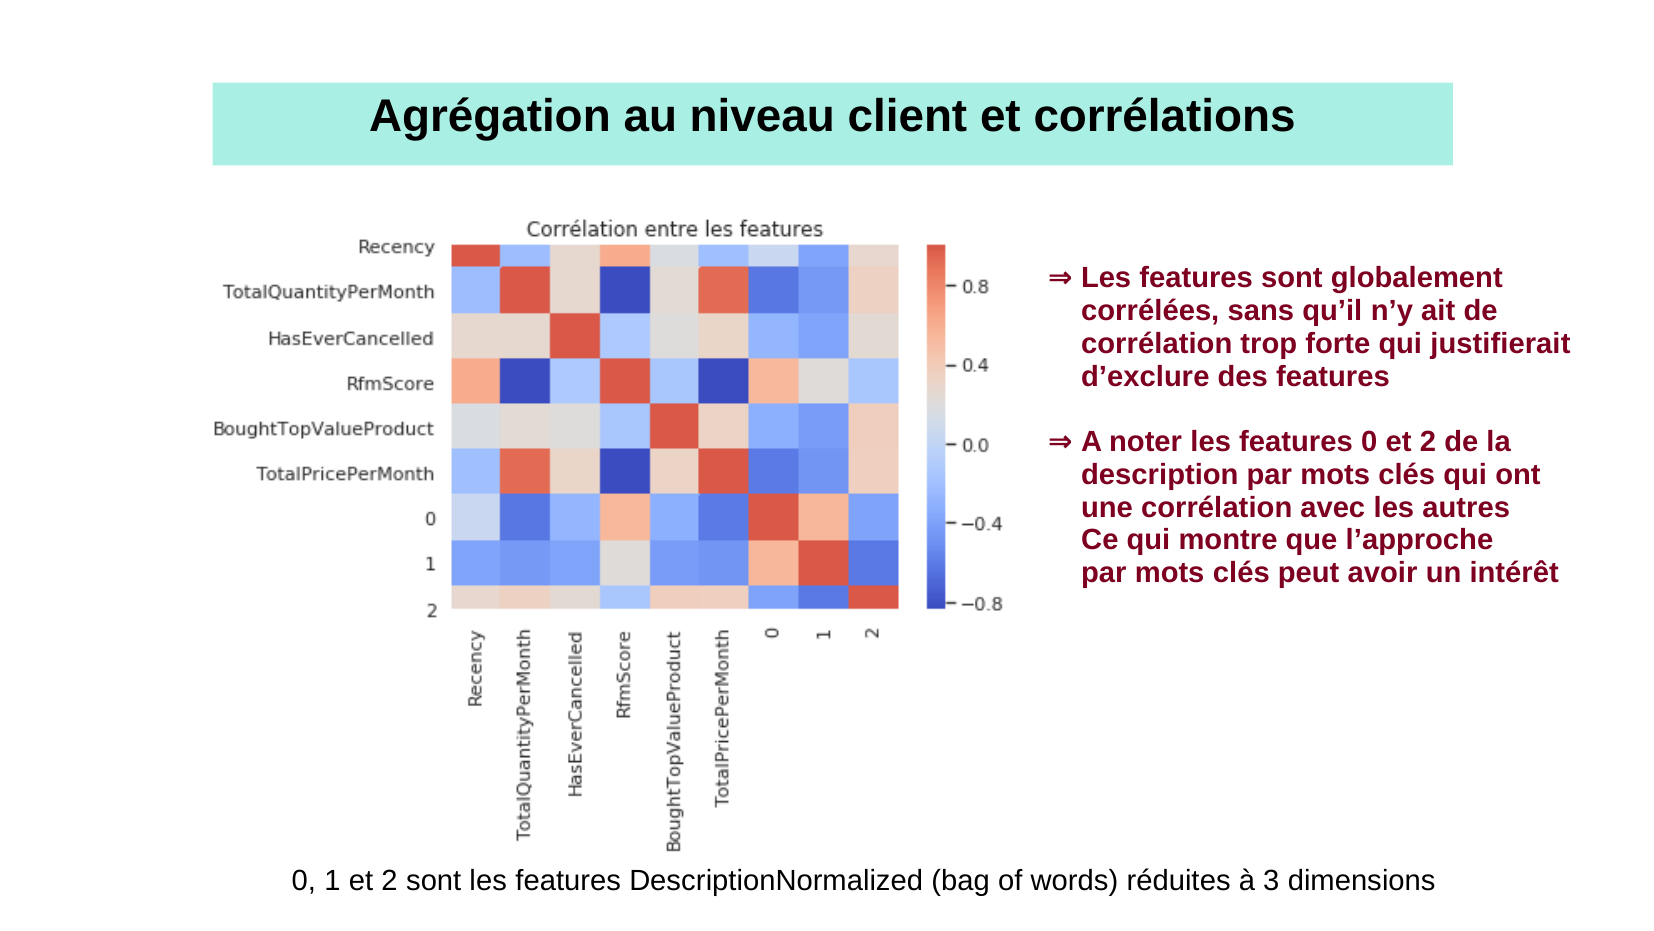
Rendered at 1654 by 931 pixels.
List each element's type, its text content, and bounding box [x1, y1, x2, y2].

text_box Agrégation au niveau client et corrélations [212, 82, 1453, 166]
picture [195, 205, 1034, 863]
text_box ⇒ Les features sont globalement corrélées, sans qu’il n’y ait de corrélation trop forte qui justifierait d’exclure des features ⇒ A noter les features 0 et 2 de la description par mots clés qui ont une corrélation avec les autres Ce qui montre que l’approche par mots clés peut avoir un intérêt [1033, 253, 1589, 630]
text_box 0, 1 et 2 sont les features DescriptionNormalized (bag of words) réduites à 3 dimensions [276, 856, 1453, 904]
